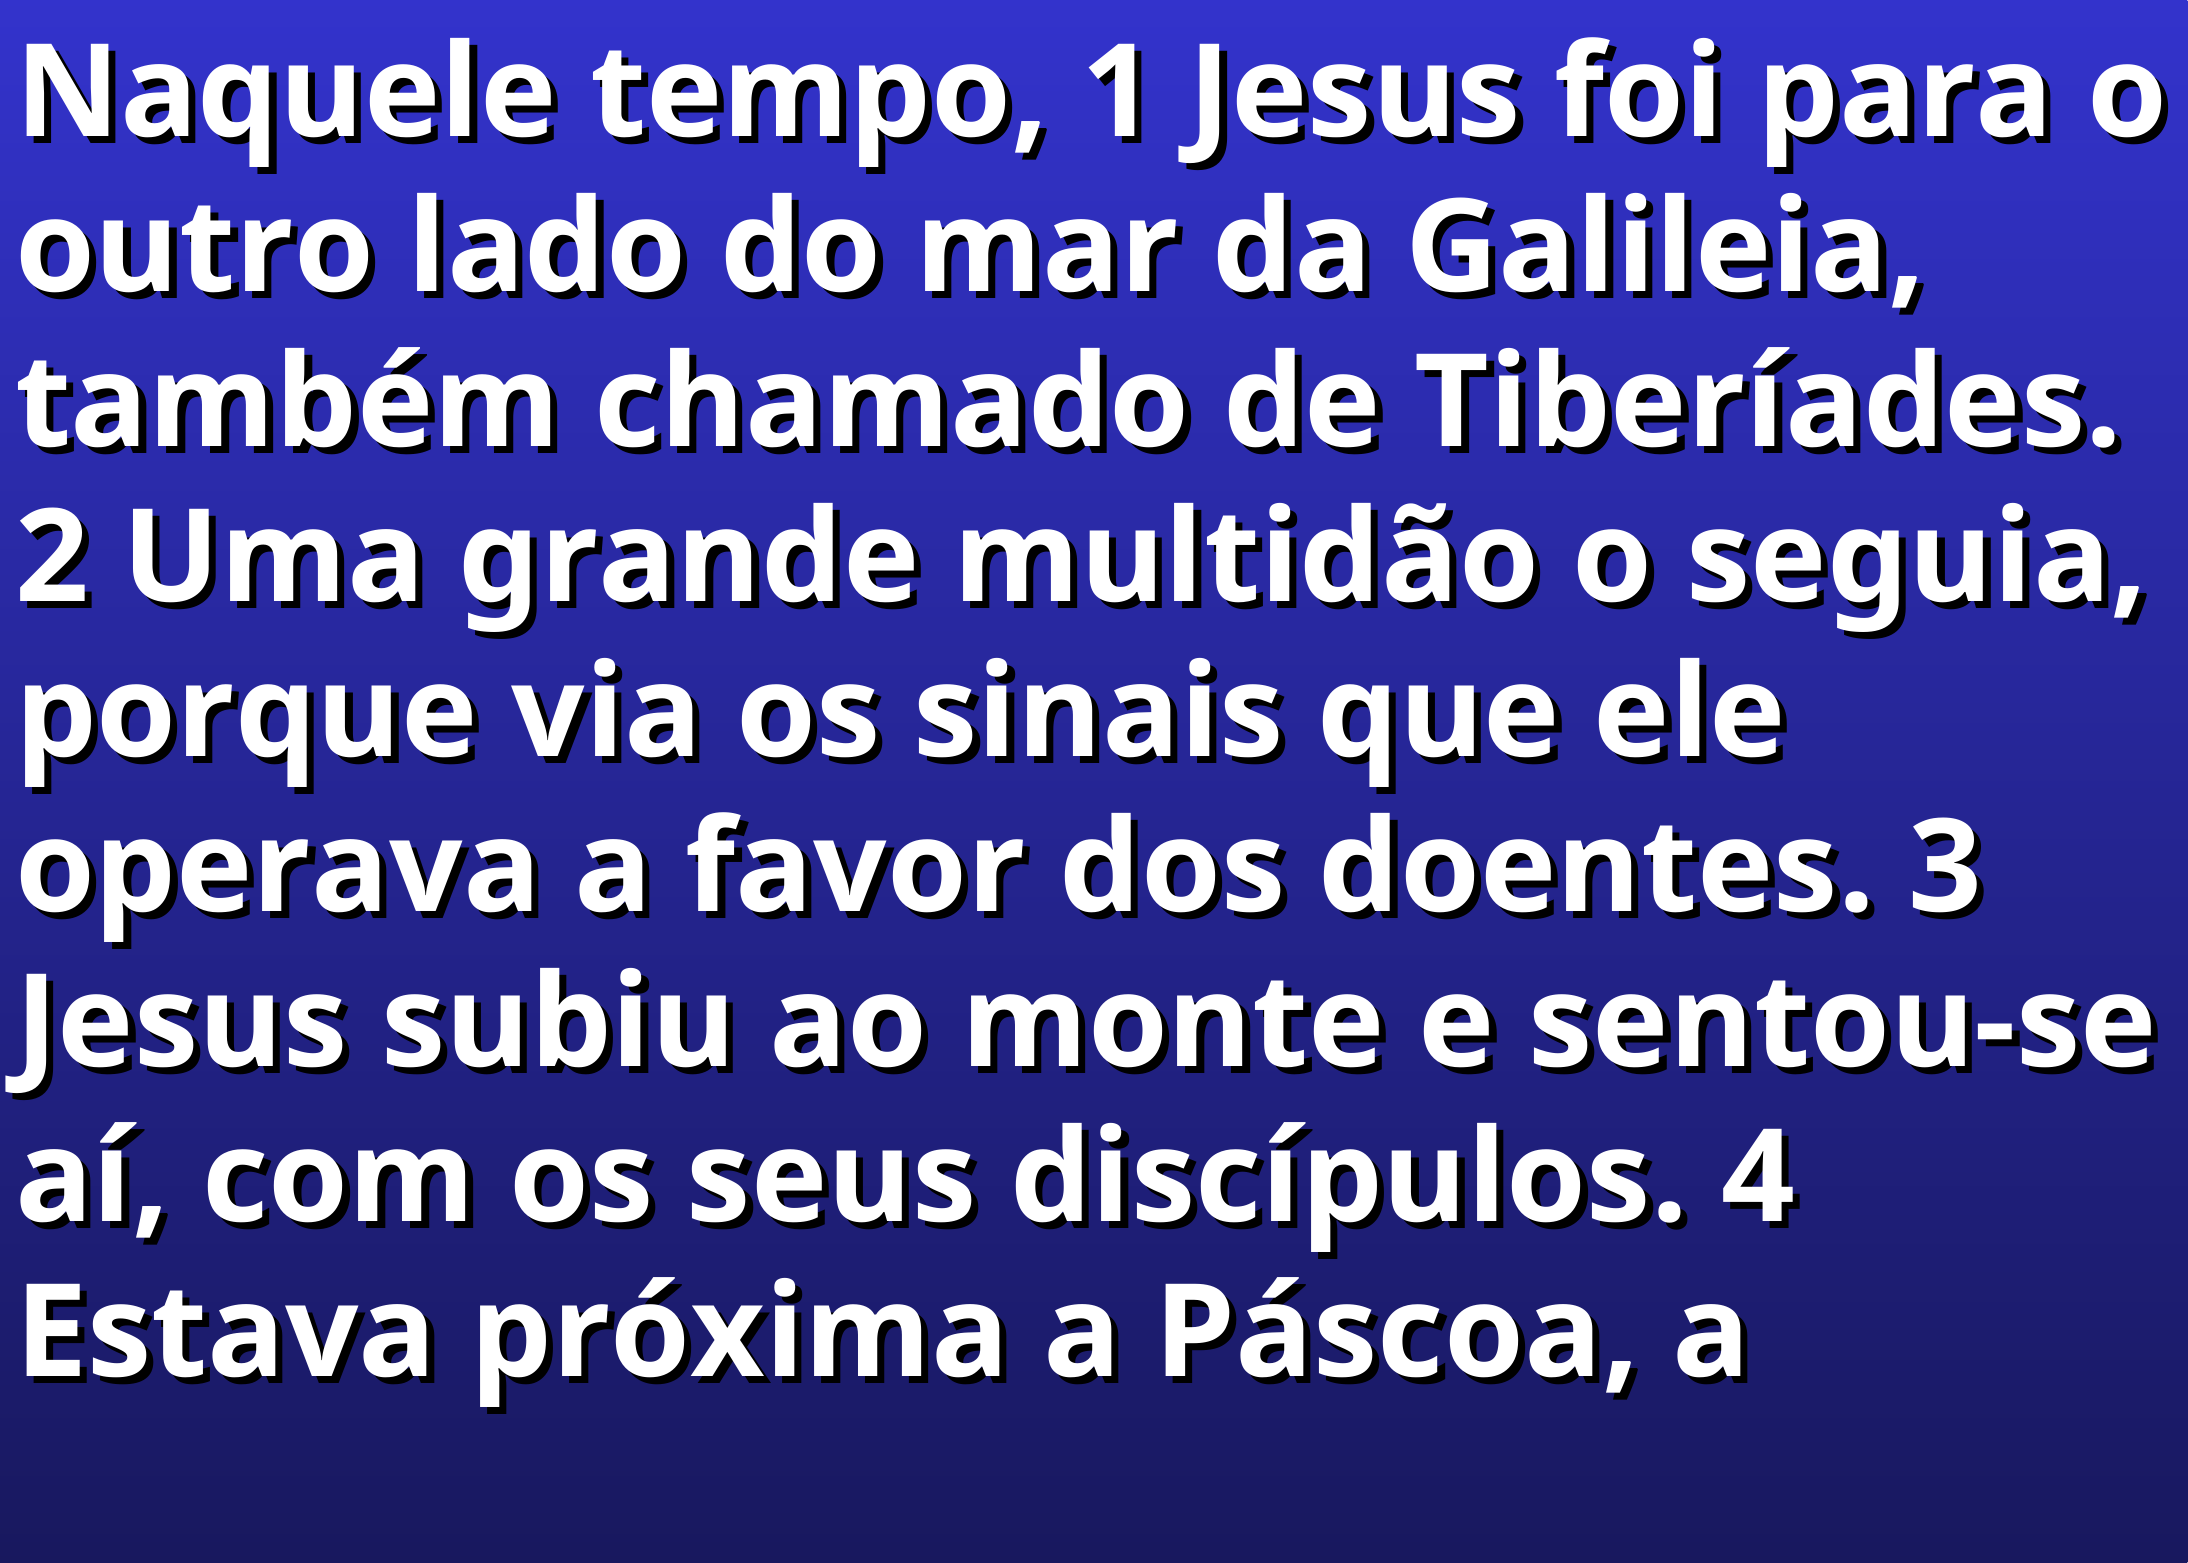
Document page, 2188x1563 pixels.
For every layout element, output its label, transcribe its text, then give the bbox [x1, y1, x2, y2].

text_box Naquele tempo, 1 Jesus foi para o outro lado do mar da Galileia, também chamado de Tiberíades. 2 Uma grande multidão o seguia, porque via os sinais que ele operava a favor dos doentes. 3 Jesus subiu ao monte e sentou-se aí, com os seus discípulos. 4 Estava próxima a Páscoa, a [0, 0, 2188, 1410]
